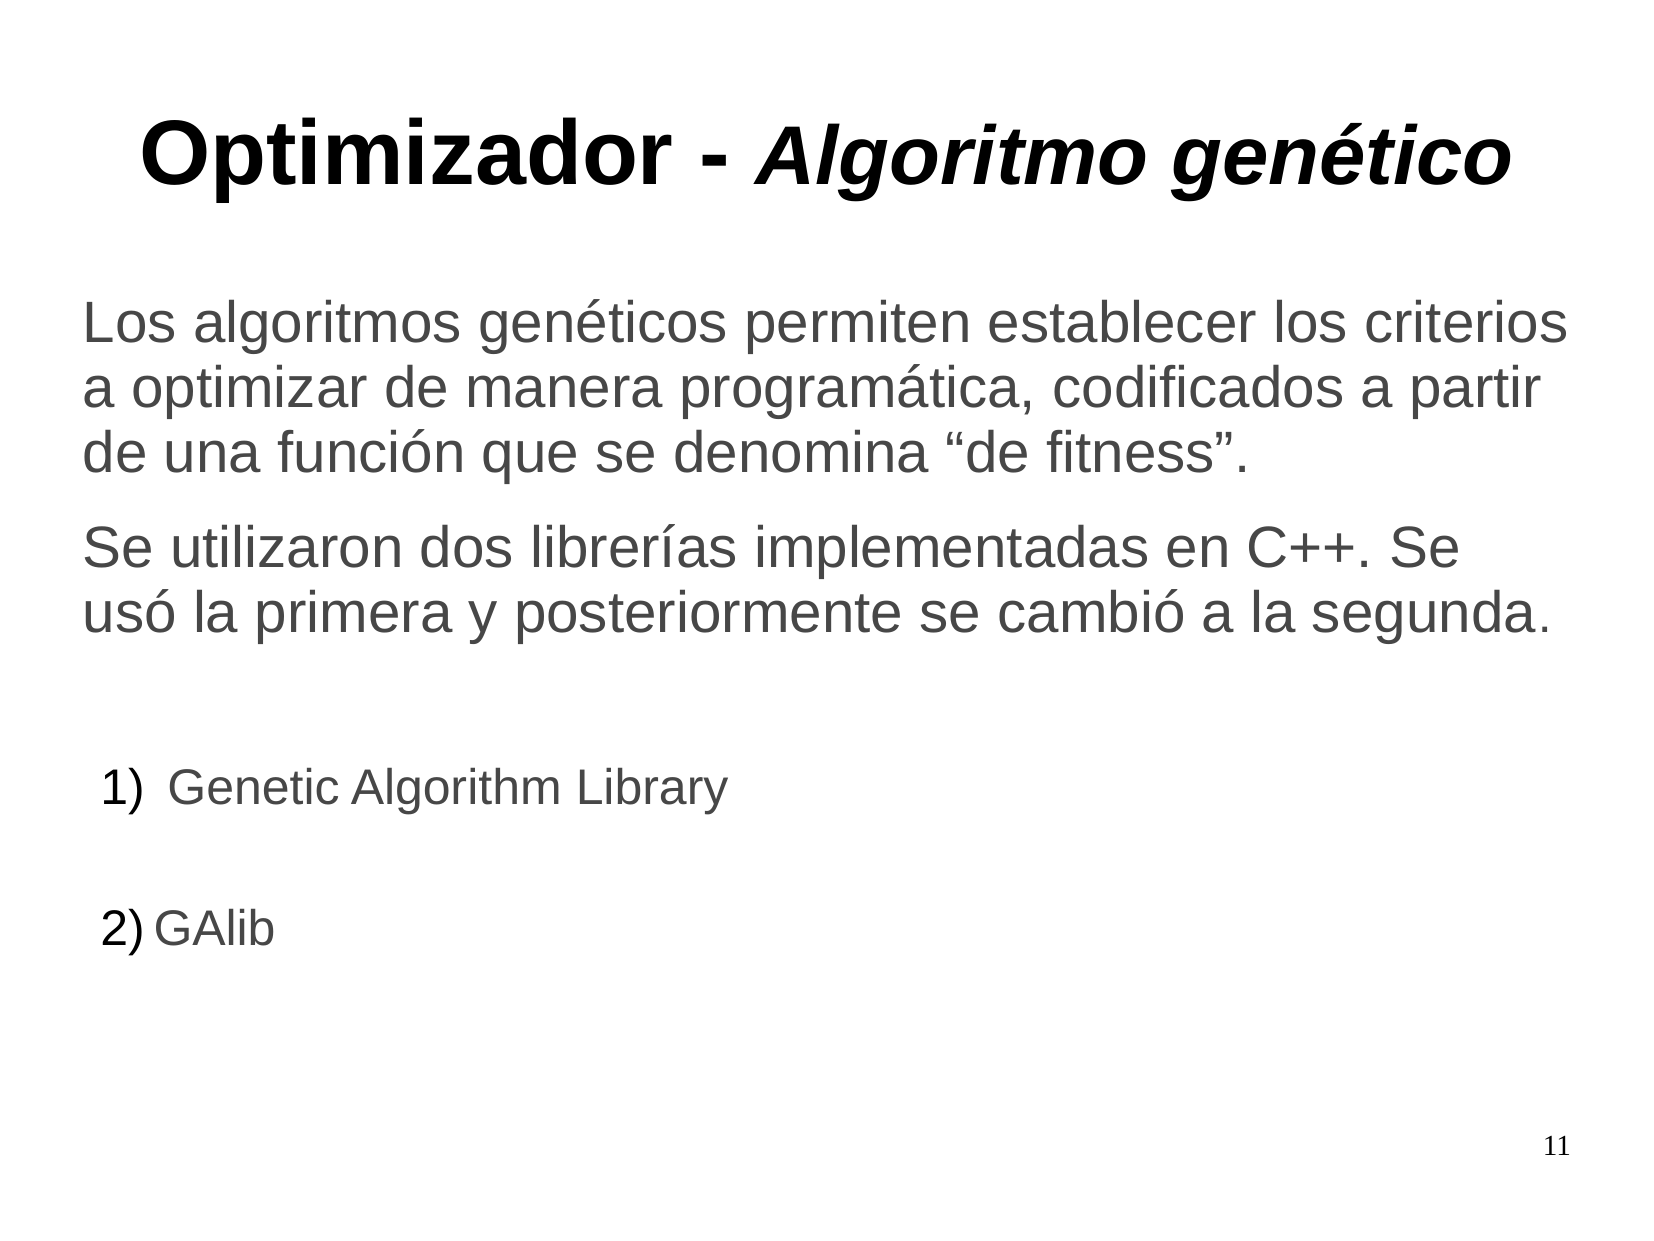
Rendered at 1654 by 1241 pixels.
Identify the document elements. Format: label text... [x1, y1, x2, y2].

title Optimizador - Algoritmo genético [82, 49, 1571, 257]
list Los algoritmos genéticos permiten establecer los criterios a optimizar de manera programática, codificados a partir de una función que se denomina “de fitness”. Se utilizaron dos librerías implementadas en C++. Se usó la primera y posteriormente se cambió a la segunda. Genetic Algorithm Library GAlib [82, 290, 1571, 1010]
